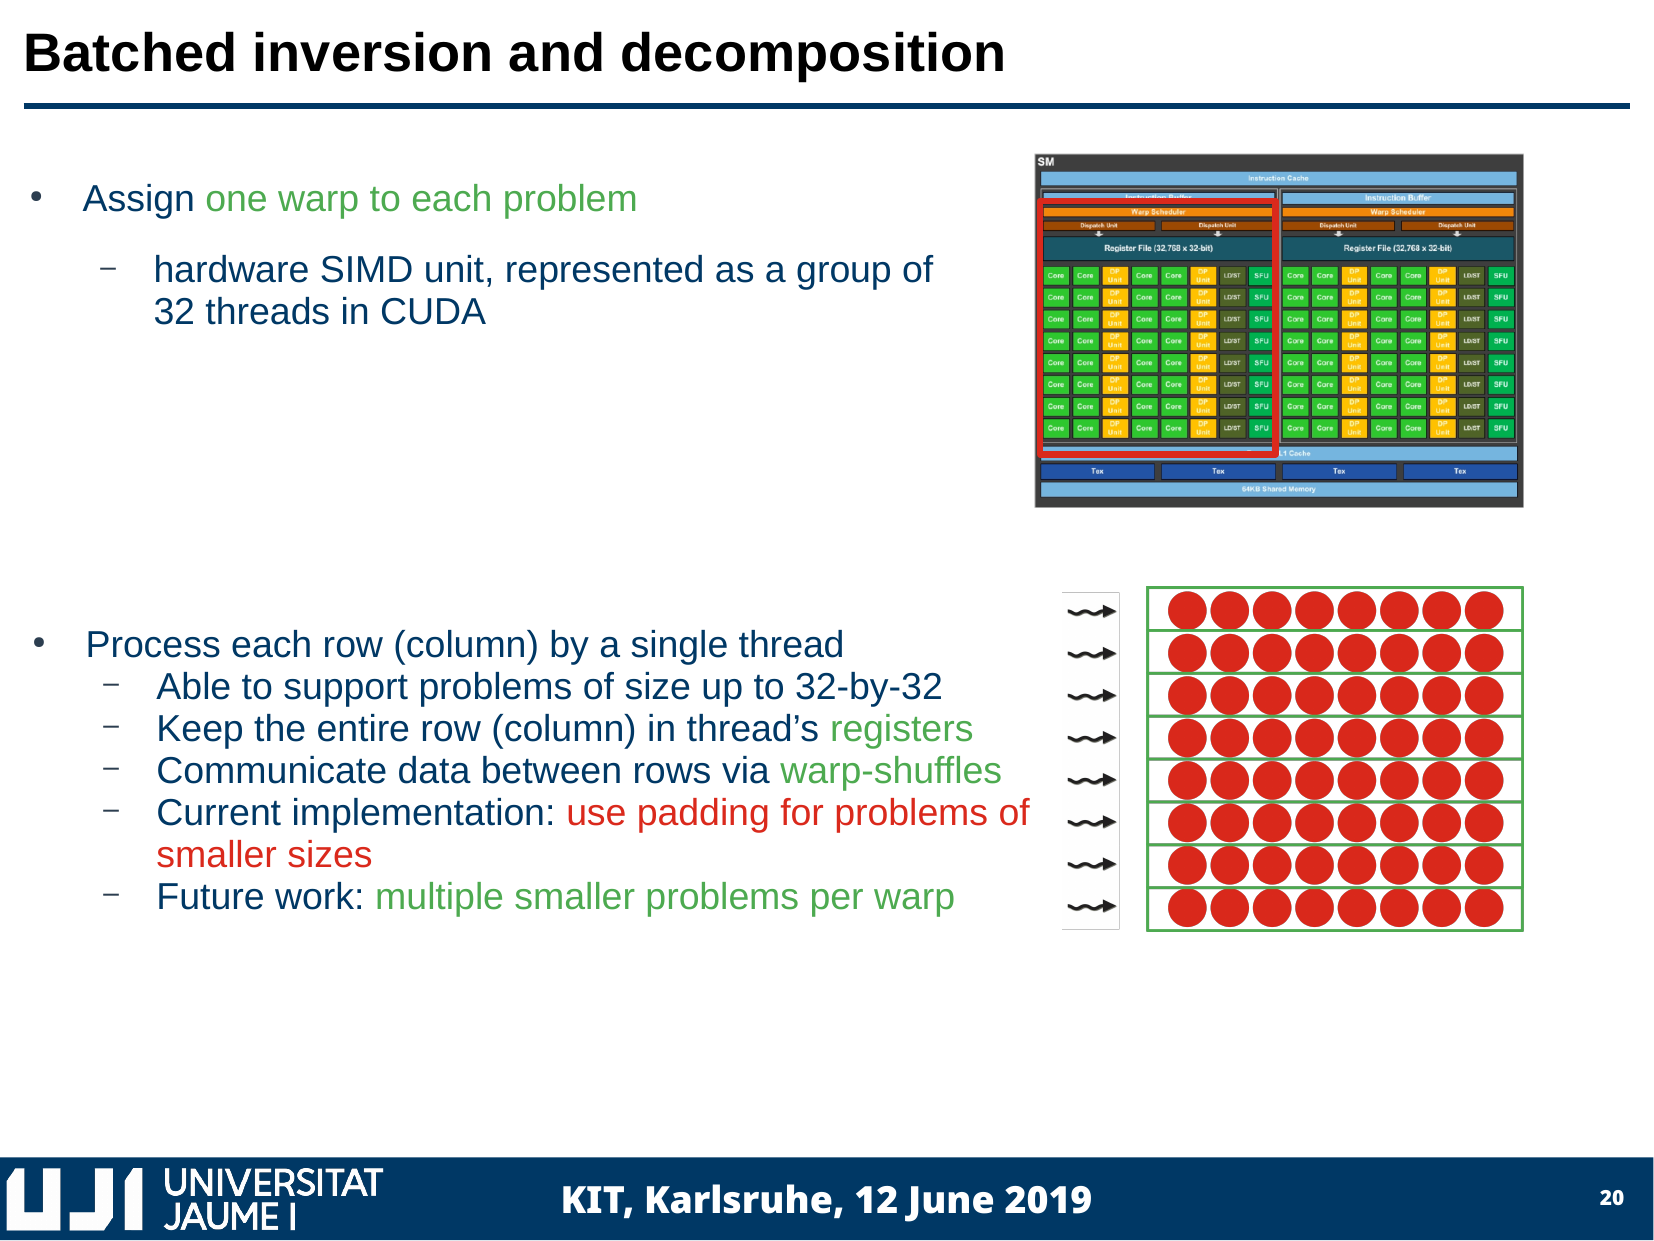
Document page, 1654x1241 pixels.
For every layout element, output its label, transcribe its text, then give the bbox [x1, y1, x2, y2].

picture [0, 1158, 390, 1241]
title Batched inversion and decomposition [23, 0, 1630, 107]
picture [1062, 586, 1524, 932]
picture [1034, 153, 1524, 508]
text_box Process each row (column) by a single thread Able to support problems of size up to 32-by-32 Keep the entire row (column) in thread’s registers Communicate data between rows via warp-shuffles Current implementation: use padding for problems of smaller sizes Future work: multiple smaller problems per warp [0, 615, 1062, 925]
list Assign one warp to each problem hardware SIMD unit, represented as a group of 32 threads in CUDA [11, 177, 945, 567]
